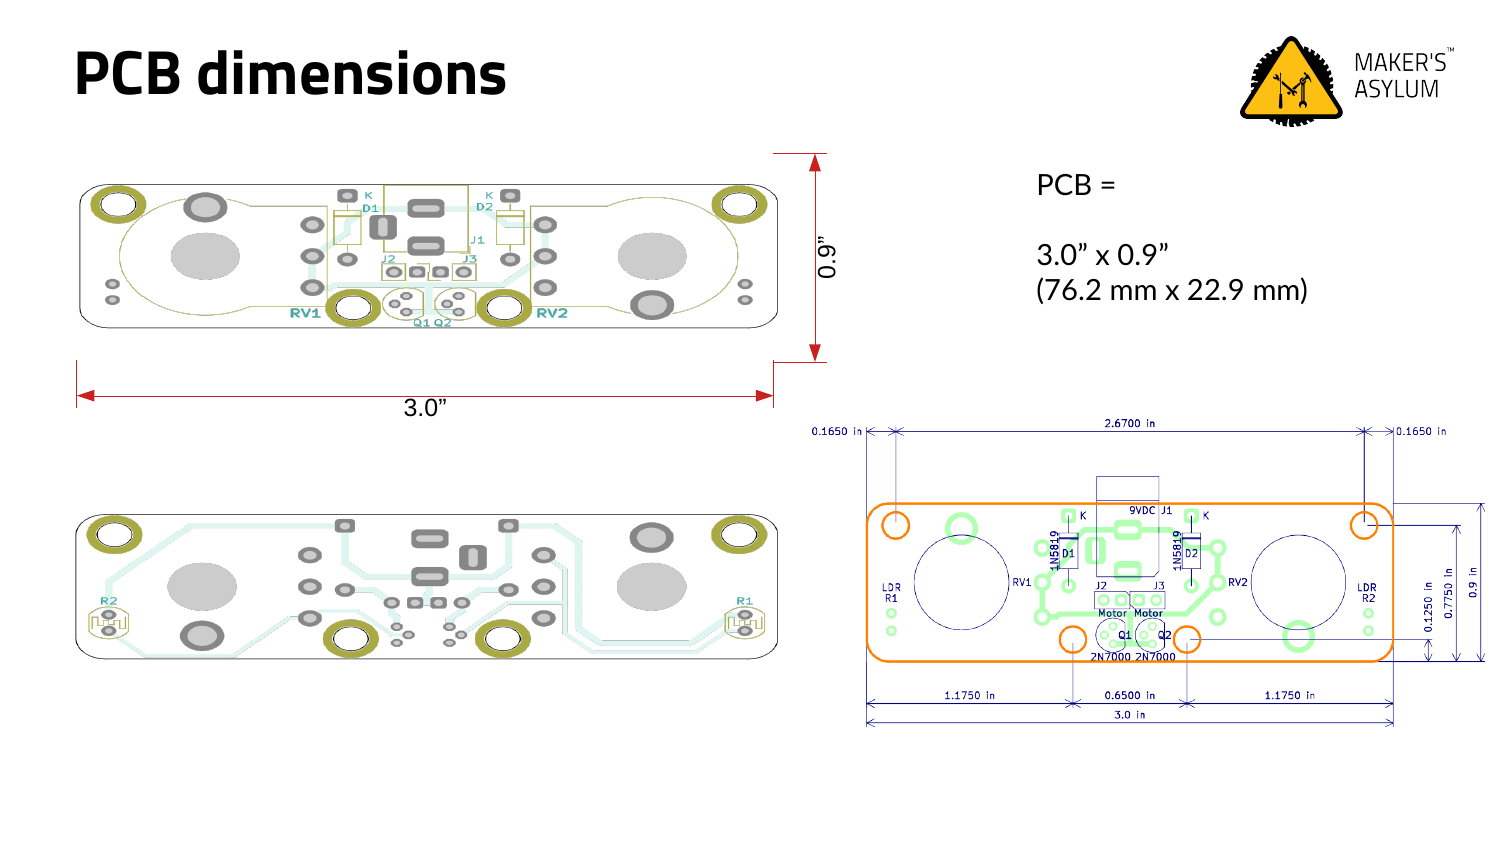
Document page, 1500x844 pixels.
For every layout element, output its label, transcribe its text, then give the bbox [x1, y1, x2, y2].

picture [1240, 36, 1454, 128]
picture [812, 419, 1485, 727]
picture [76, 147, 786, 363]
text_box PCB dimensions [58, 11, 822, 127]
text_box PCB = 3.0” x 0.9” (76.2 mm x 22.9 mm) [1021, 159, 1412, 315]
picture [70, 478, 780, 695]
